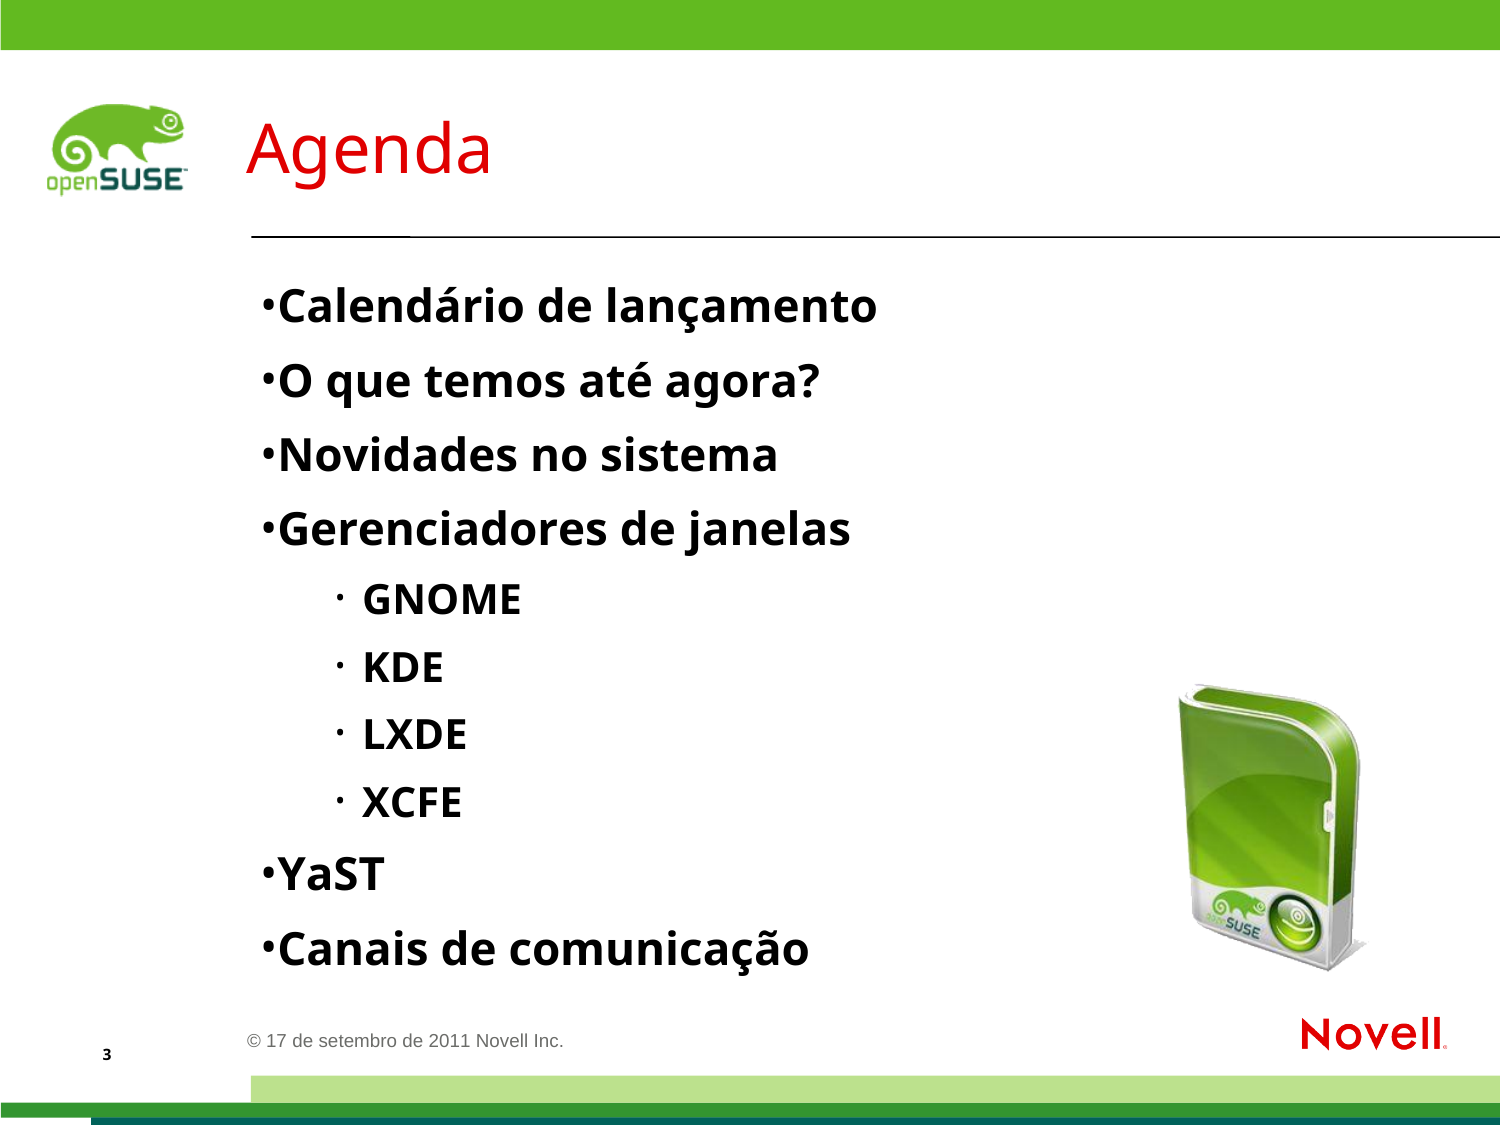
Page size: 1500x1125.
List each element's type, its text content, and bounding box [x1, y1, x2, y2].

picture [47, 104, 188, 197]
picture [1295, 1026, 1453, 1056]
list Calendário de lançamento O que temos até agora? Novidades no sistema Gerenciadores de janelas GNOME KDE LXDE XCFE YaST Canais de comunicação [245, 267, 1458, 1026]
title Agenda [246, 60, 1409, 239]
picture [1130, 679, 1441, 990]
